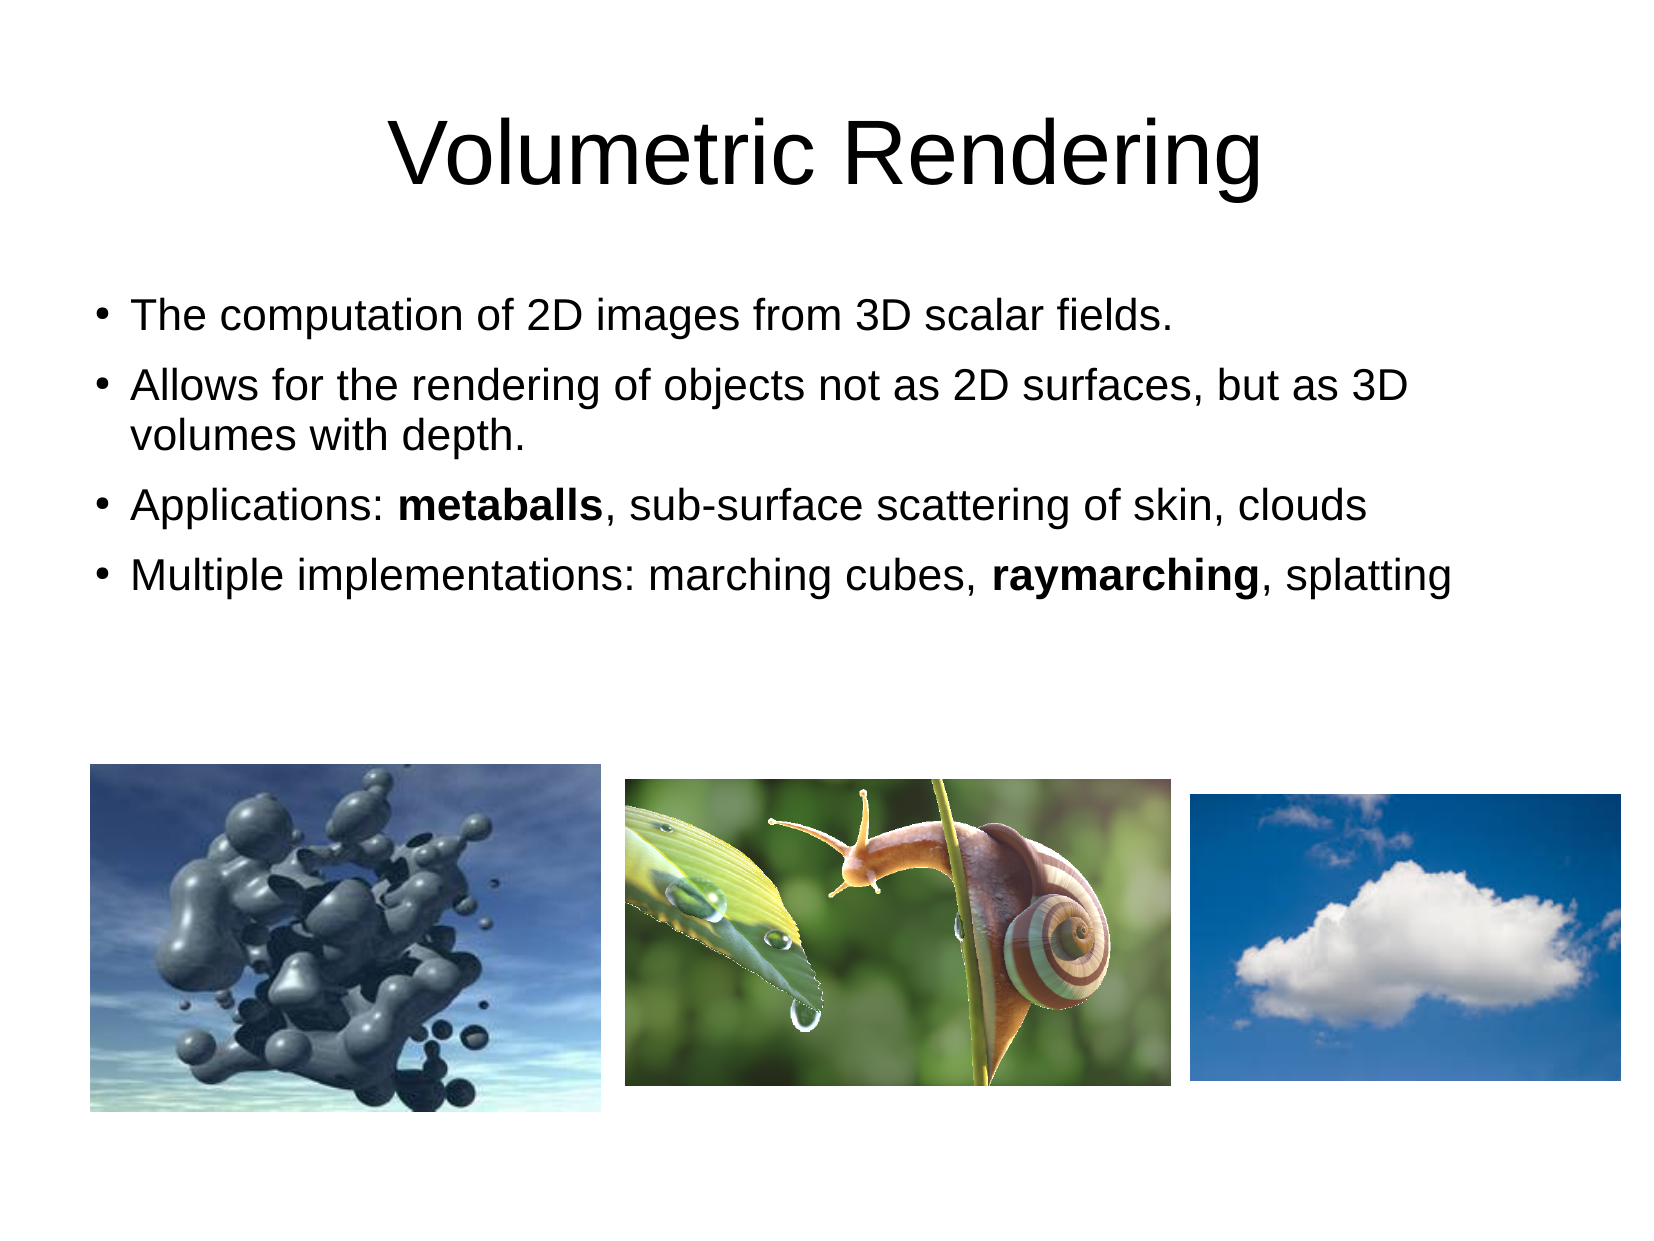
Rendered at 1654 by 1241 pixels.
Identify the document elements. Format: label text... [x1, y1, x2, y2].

picture [90, 764, 601, 1112]
picture [1190, 794, 1621, 1081]
list The computation of 2D images from 3D scalar fields. Allows for the rendering of objects not as 2D surfaces, but as 3D volumes with depth. Applications: metaballs, sub-surface scattering of skin, clouds Multiple implementations: marching cubes, raymarching, splatting [82, 290, 1571, 601]
picture [625, 779, 1171, 1087]
title Volumetric Rendering [82, 49, 1571, 257]
